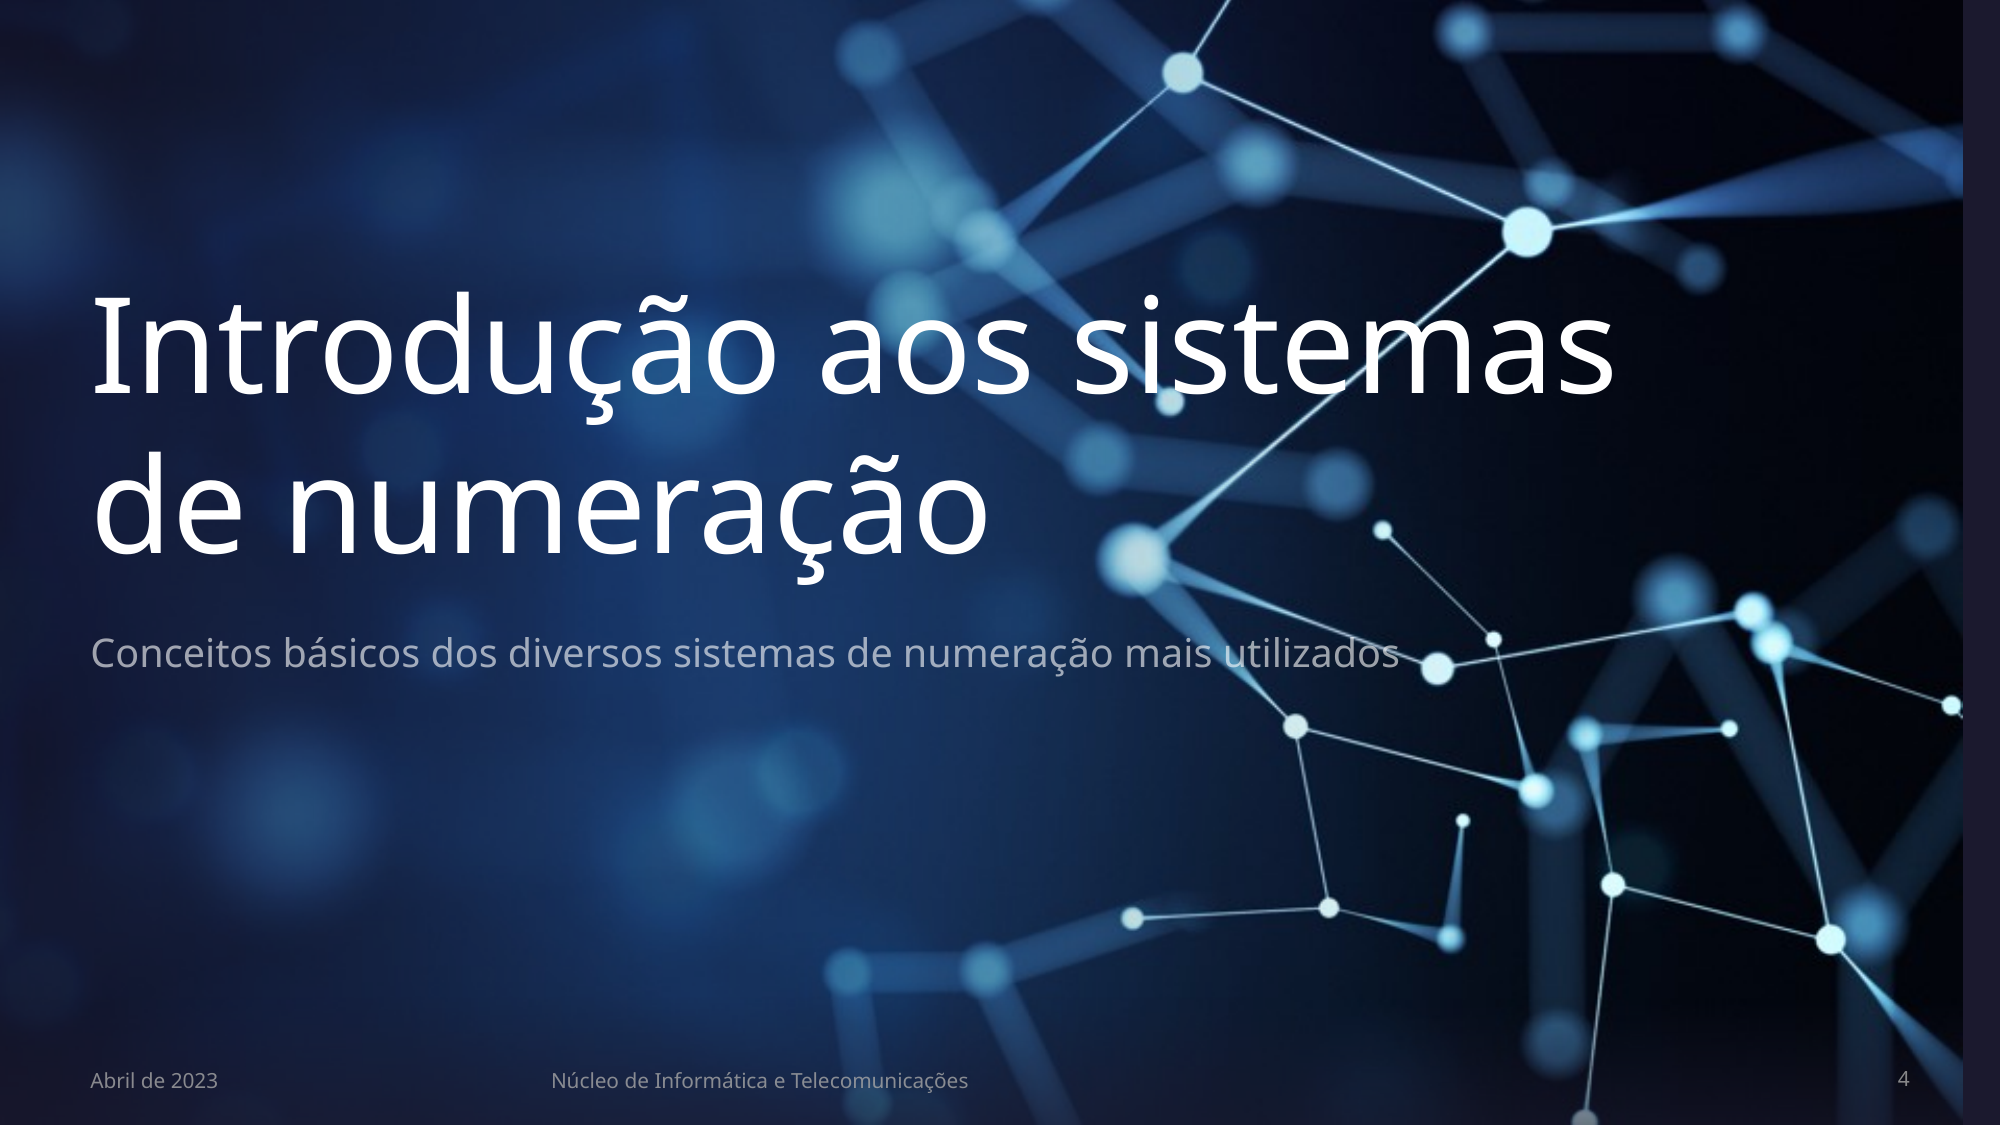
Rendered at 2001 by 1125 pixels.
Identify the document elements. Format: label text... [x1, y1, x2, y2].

footer Núcleo de Informática e Telecomunicações [551, 1067, 1598, 1093]
title Introdução aos sistemas de numeração [90, 90, 1632, 580]
slide_number <número> [1632, 1067, 1910, 1093]
subtitle Conceitos básicos dos diversos sistemas de numeração mais utilizados [90, 627, 1448, 704]
picture [1477, 0, 1963, 947]
slide_number Abril de 2023 [90, 1067, 522, 1093]
text_box [0, 0, 2000, 1125]
